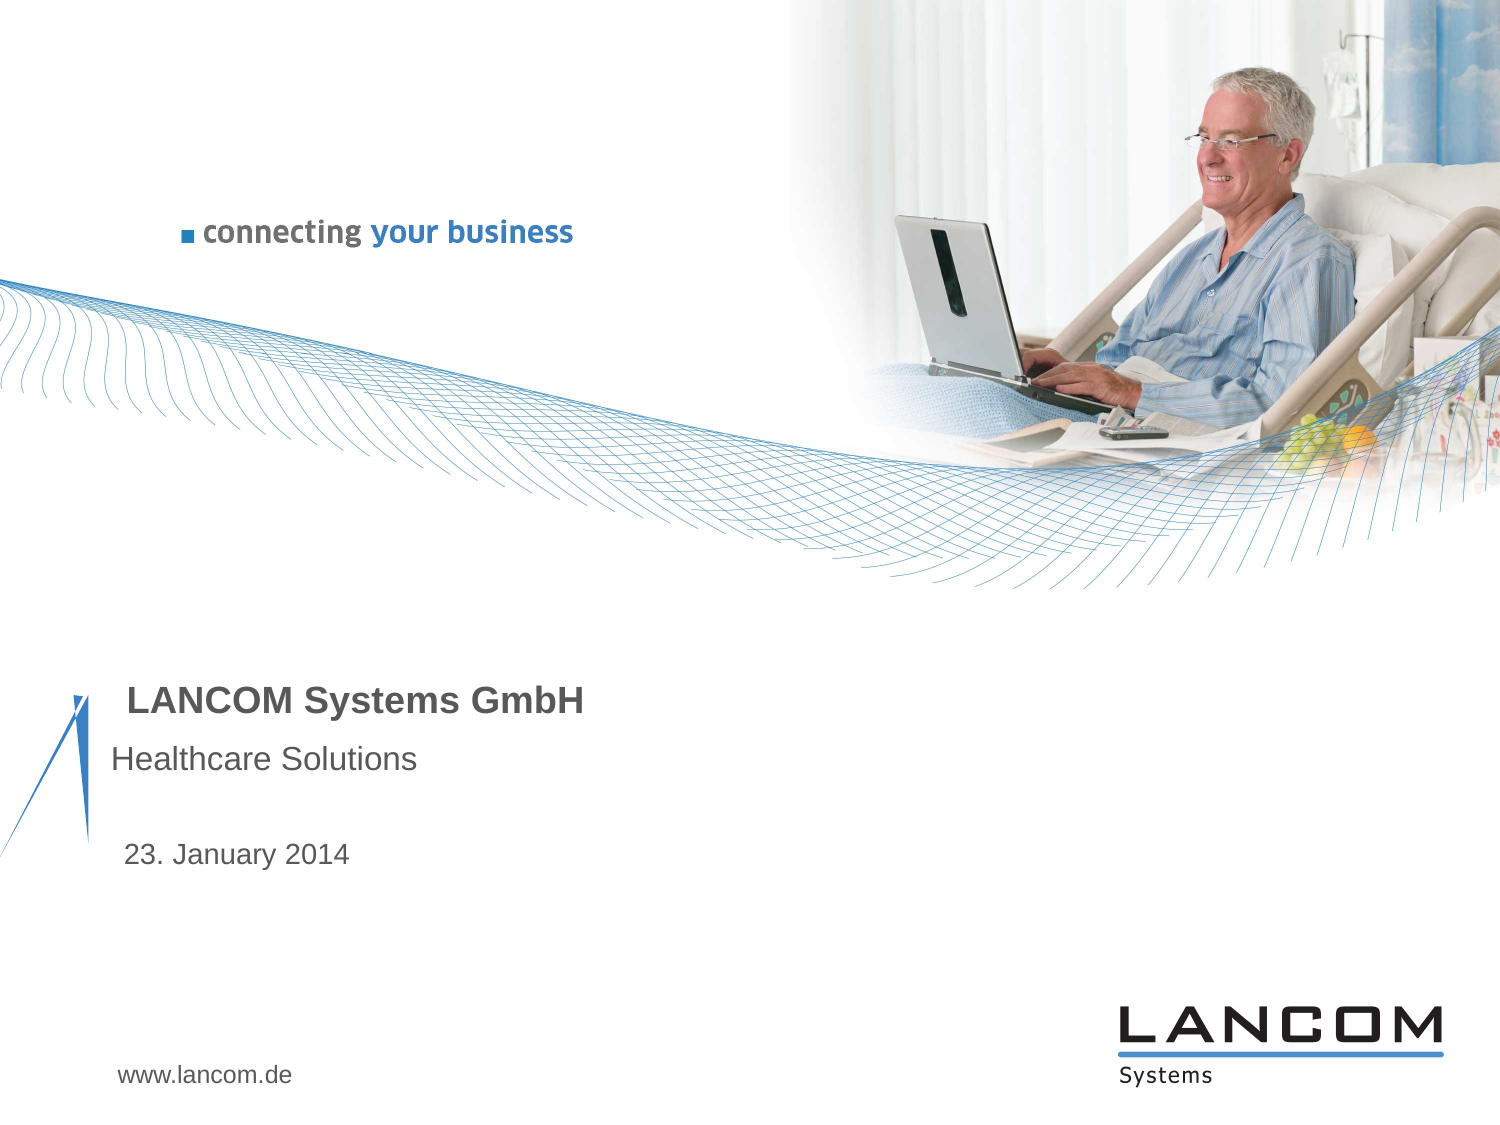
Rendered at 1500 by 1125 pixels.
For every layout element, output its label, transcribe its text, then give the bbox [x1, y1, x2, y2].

picture [0, 0, 1500, 708]
subtitle Healthcare Solutions [95, 729, 1146, 857]
picture [1117, 1006, 1444, 1088]
list 23. January 2014 [109, 827, 1144, 883]
list LANCOM Systems GmbH [111, 667, 1223, 729]
